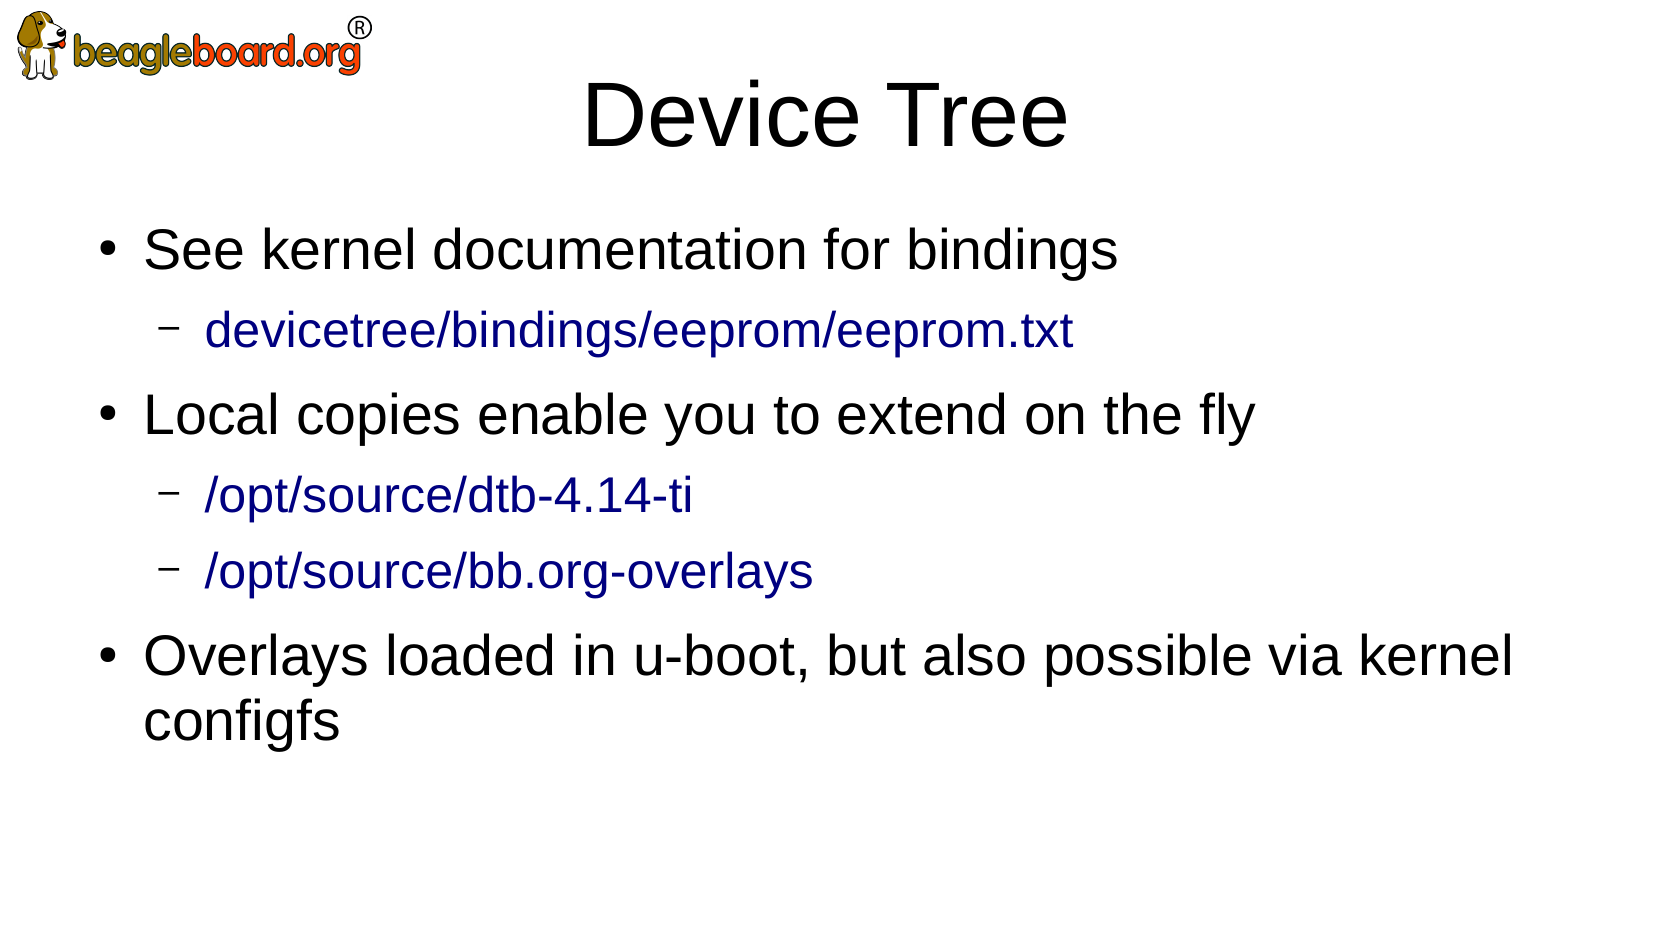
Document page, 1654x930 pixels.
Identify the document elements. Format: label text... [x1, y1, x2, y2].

title Device Tree [82, 37, 1571, 193]
list See kernel documentation for bindings devicetree/bindings/eeprom/eeprom.txt Local copies enable you to extend on the fly /opt/source/dtb-4.14-ti /opt/source/bb.org-overlays Overlays loaded in u-boot, but also possible via kernel configfs [82, 217, 1571, 757]
picture [17, 11, 372, 80]
